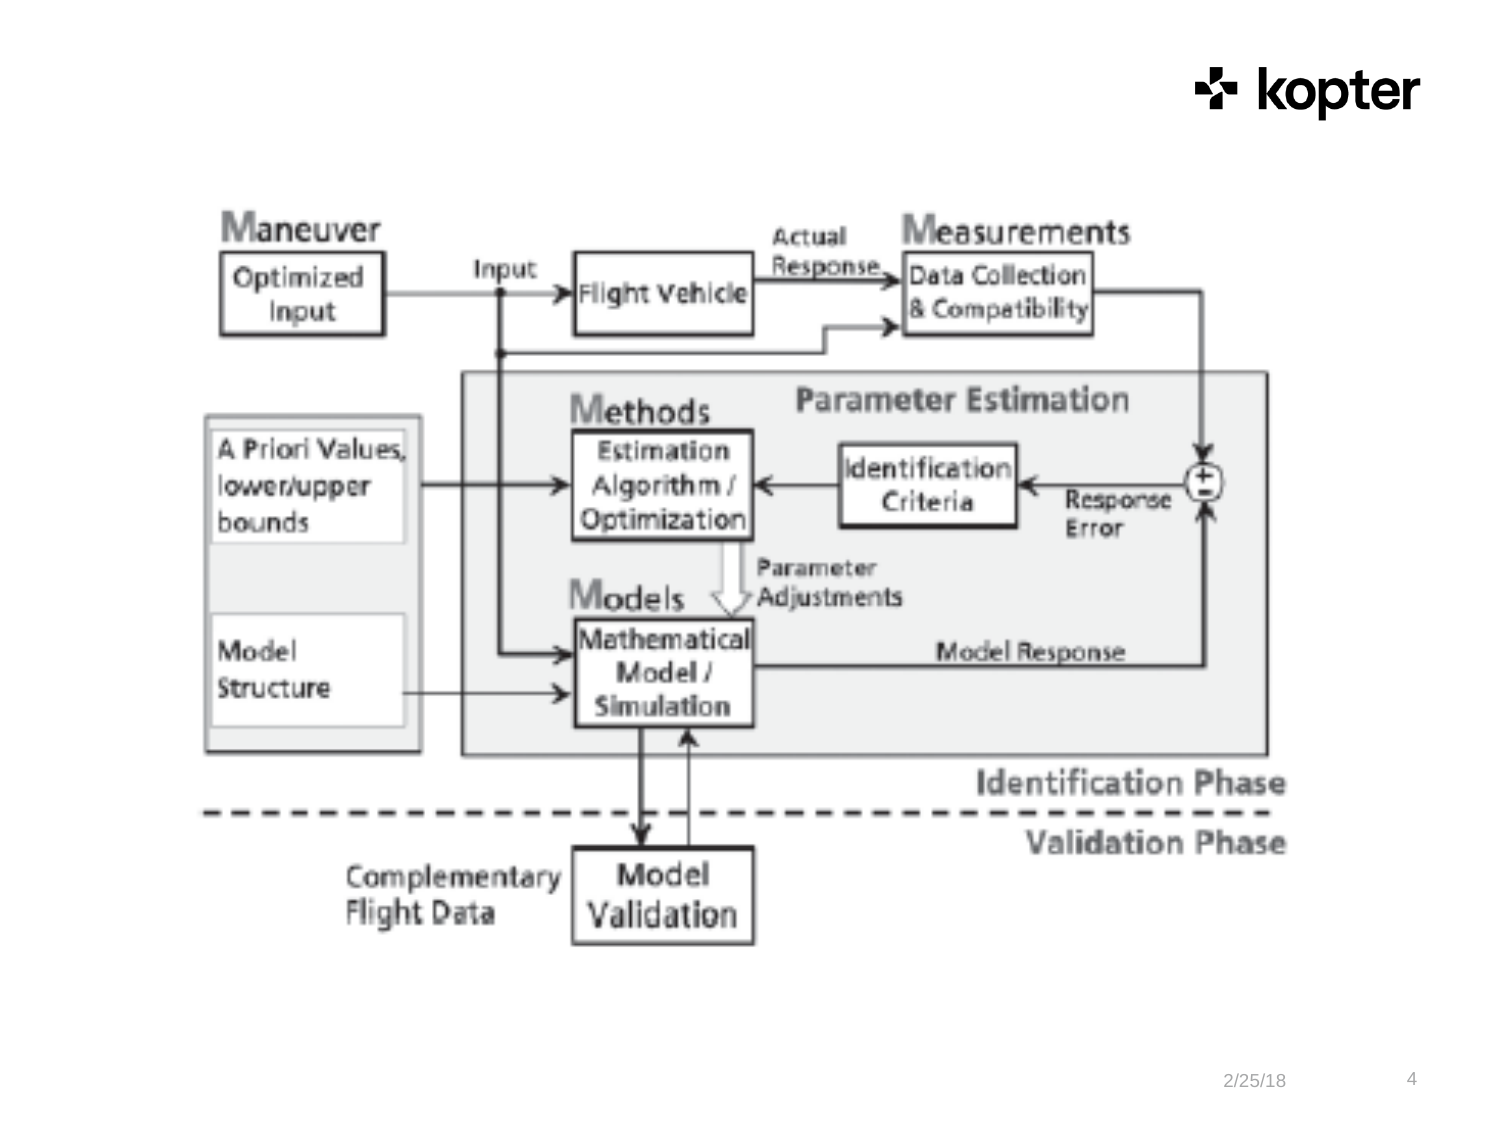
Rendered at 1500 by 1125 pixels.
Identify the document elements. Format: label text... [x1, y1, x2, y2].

slide_number 2/25/18 [1181, 1069, 1329, 1099]
picture [1194, 66, 1421, 121]
slide_number <number> [1328, 1067, 1418, 1097]
picture [177, 166, 1377, 993]
